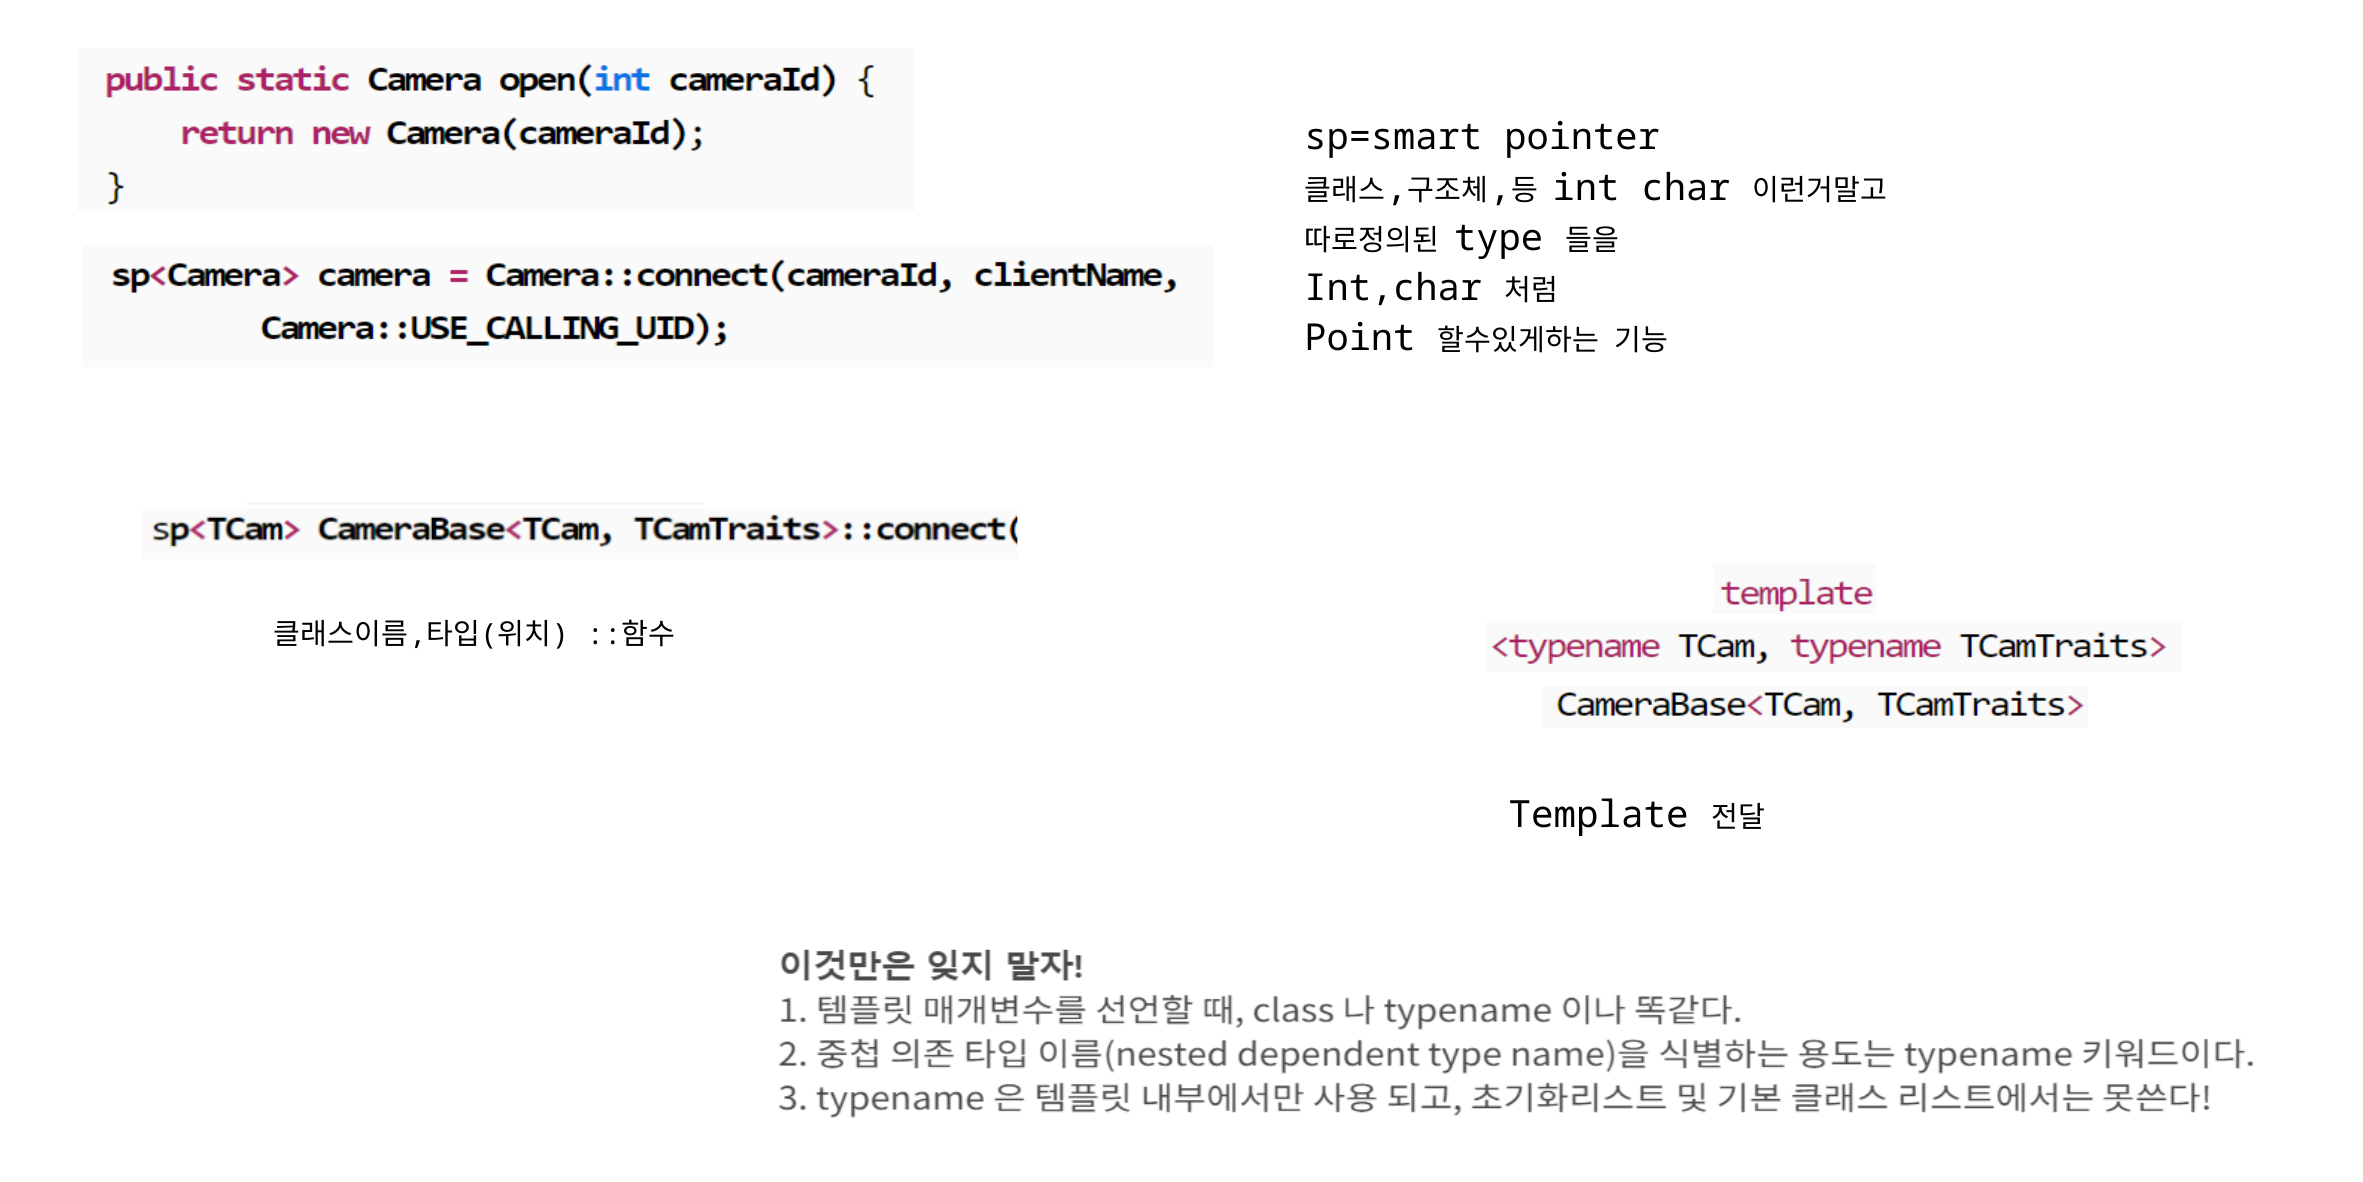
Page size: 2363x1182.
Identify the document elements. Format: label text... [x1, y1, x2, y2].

text_box Template 전달 [1493, 779, 2218, 925]
picture [83, 245, 1213, 367]
picture [77, 48, 915, 211]
picture [1543, 686, 2088, 728]
picture [1713, 563, 1876, 614]
picture [1486, 621, 2182, 672]
picture [765, 946, 2263, 1127]
text_box sp=smart pointer 클래스,구조체,등 int char 이런거말고 따로정의된 type 들을 Int,char 처럼 Point 할수있게하는 기능 [1289, 102, 2222, 375]
text_box 클래스이름,타입(위치) ::함수 [259, 603, 707, 648]
picture [143, 502, 1019, 562]
